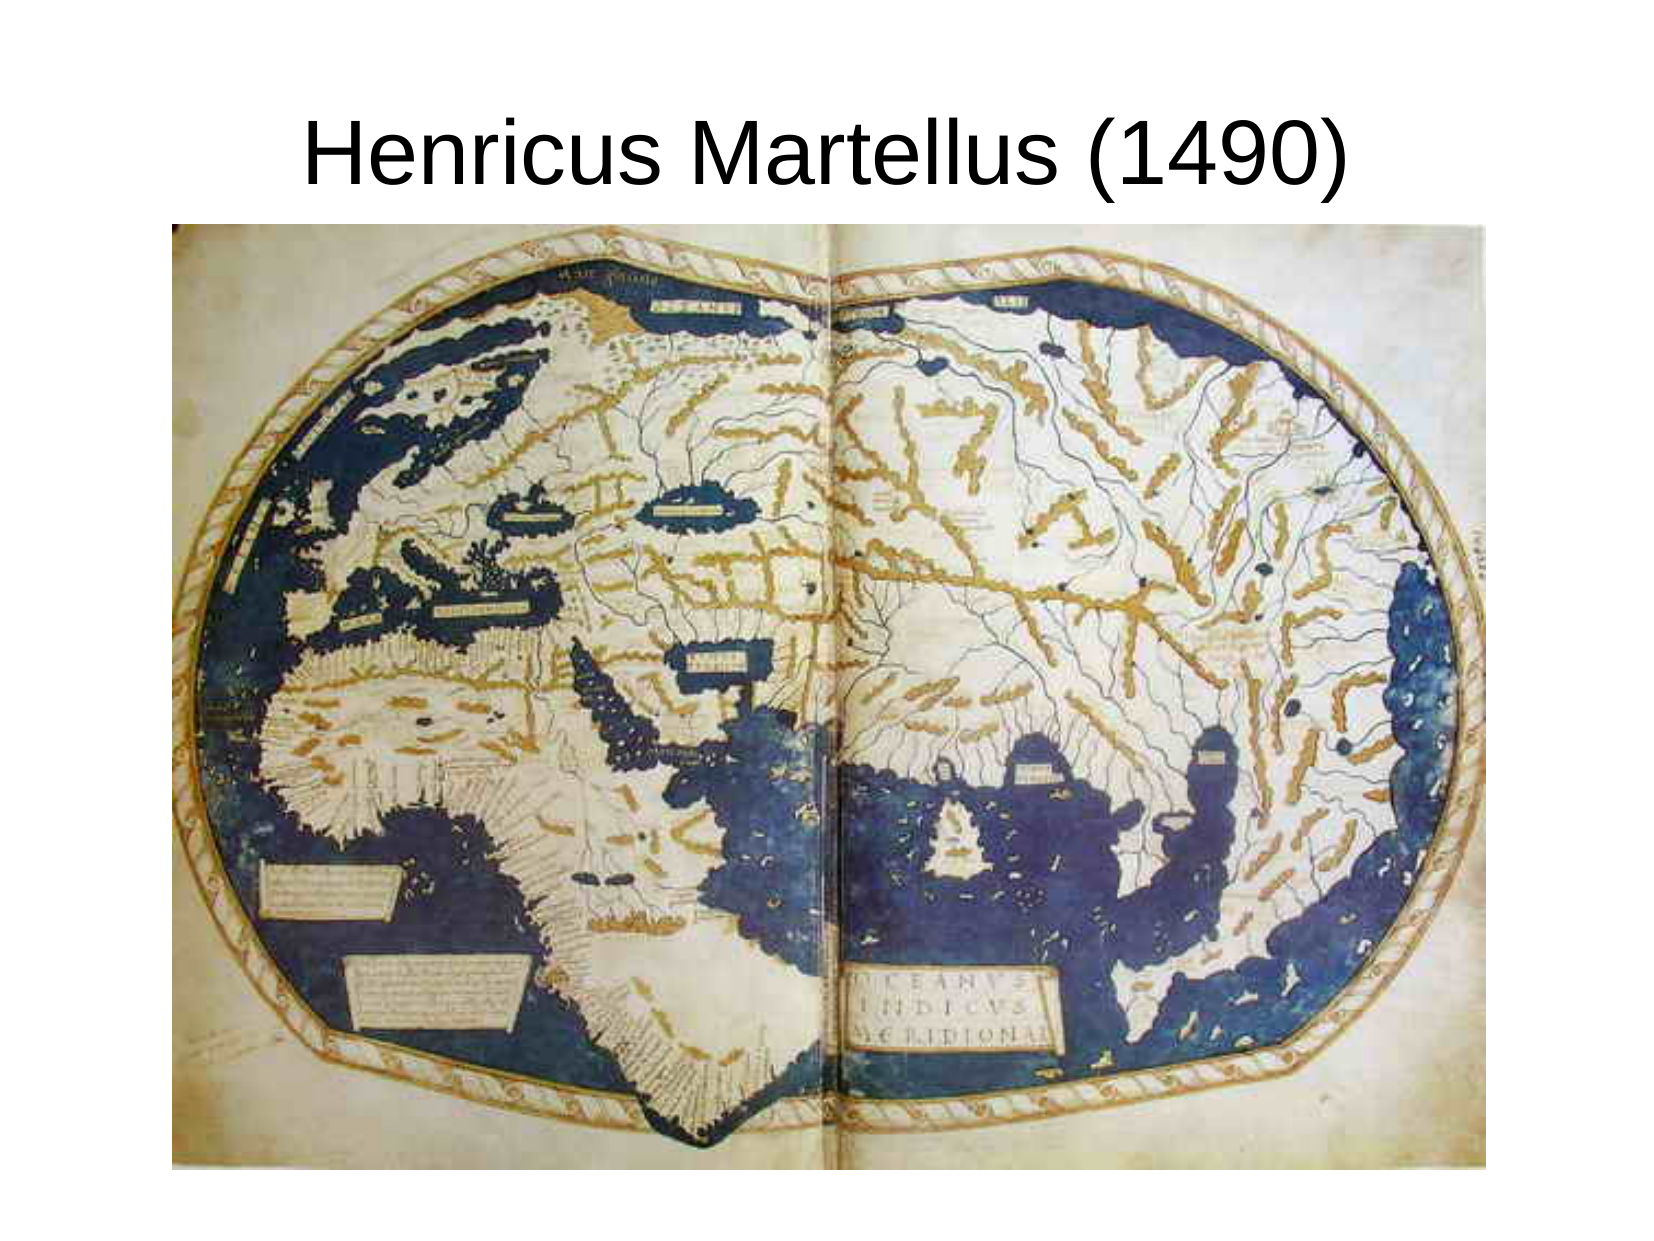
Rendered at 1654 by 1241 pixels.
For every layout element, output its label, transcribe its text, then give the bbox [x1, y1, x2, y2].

picture [172, 224, 1486, 1171]
title Henricus Martellus (1490) [82, 49, 1571, 257]
